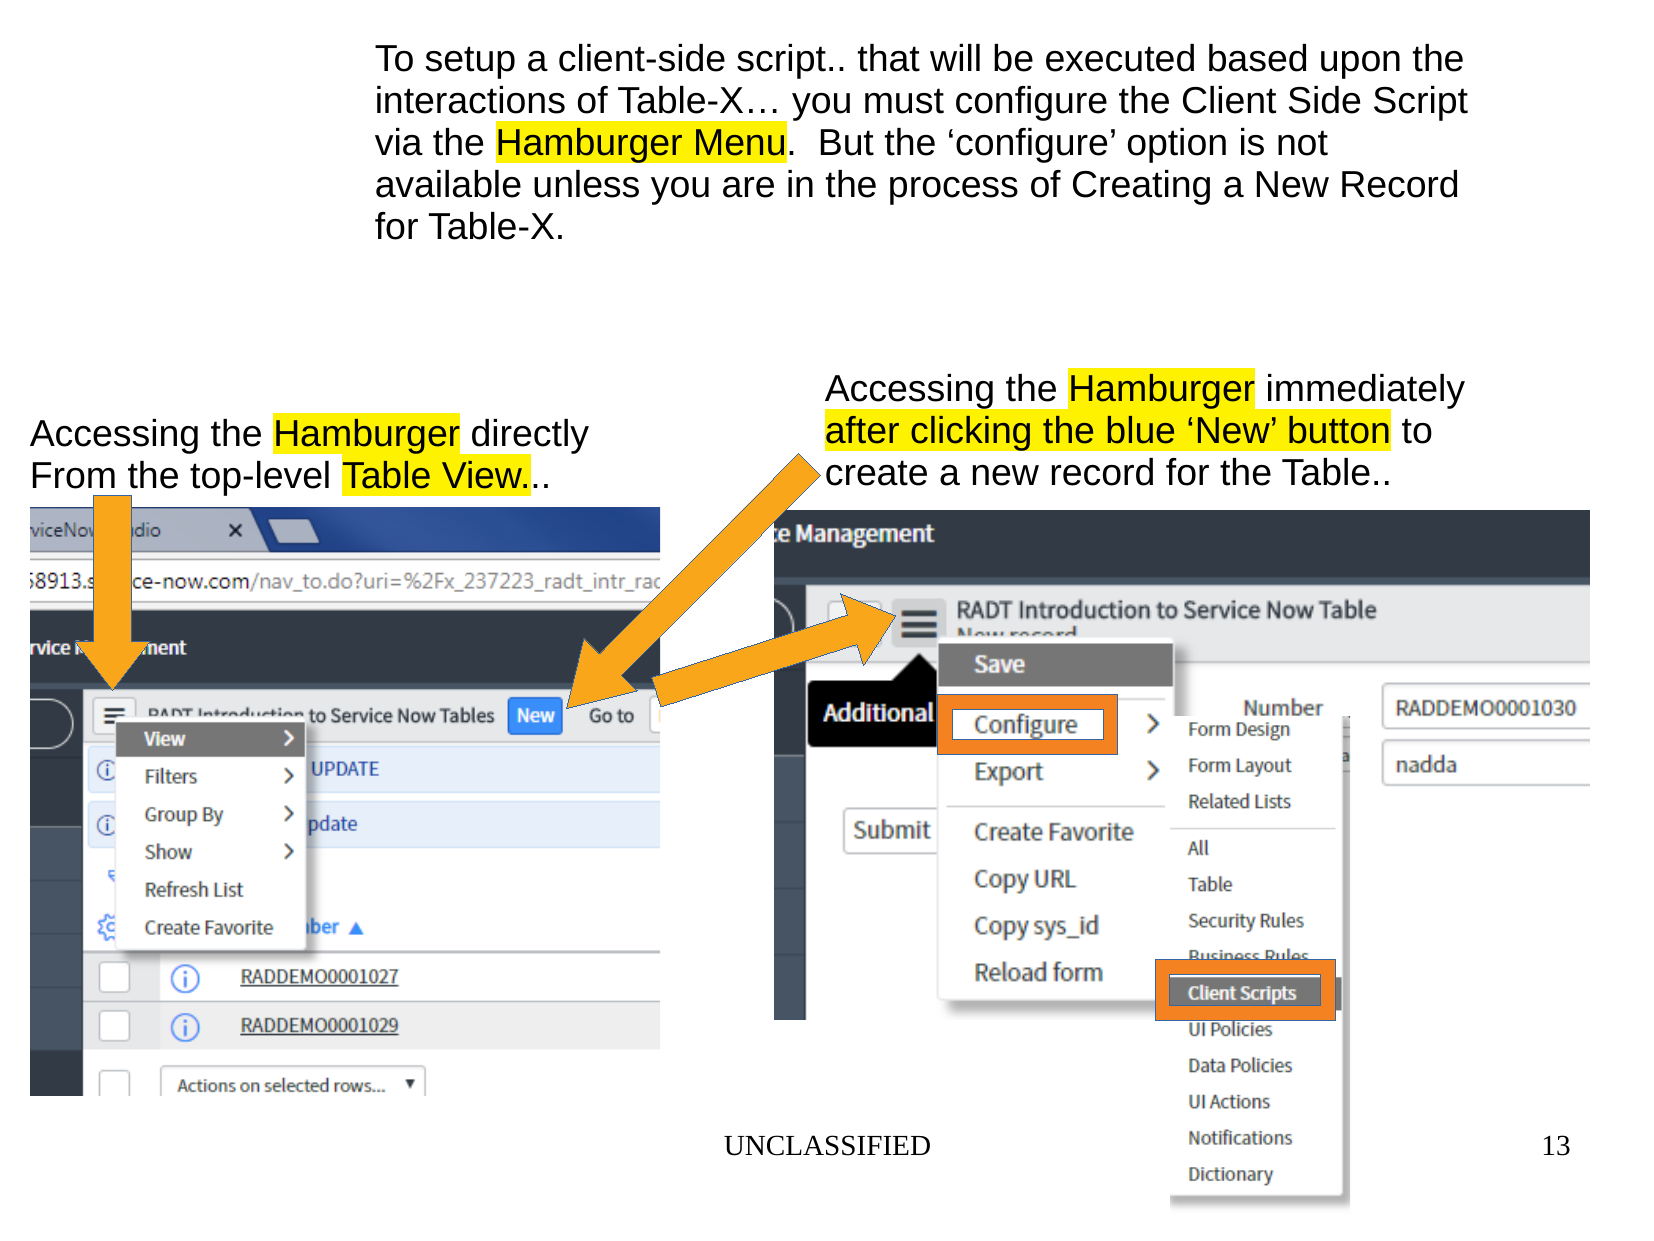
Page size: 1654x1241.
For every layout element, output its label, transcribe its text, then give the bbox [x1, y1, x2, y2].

text_box [651, 593, 896, 707]
text_box Accessing the Hamburger directly From the top-level Table View... [15, 405, 721, 504]
picture [30, 507, 661, 1096]
text_box Accessing the Hamburger immediately after clicking the blue ‘New’ button to create a new record for the Table.. [810, 360, 1546, 501]
text_box [1155, 959, 1336, 1021]
text_box To setup a client-side script.. that will be executed based upon the interactions of Table-X… you must configure the Client Side Script via the Hamburger Menu. But the ‘configure’ option is not available unless you are in the process of Creating a New Record for Table-X. [360, 30, 1486, 297]
picture [1170, 975, 1320, 1005]
text_box [937, 694, 1118, 755]
text_box [566, 453, 821, 709]
picture [774, 510, 1591, 1216]
text_box [75, 495, 151, 691]
